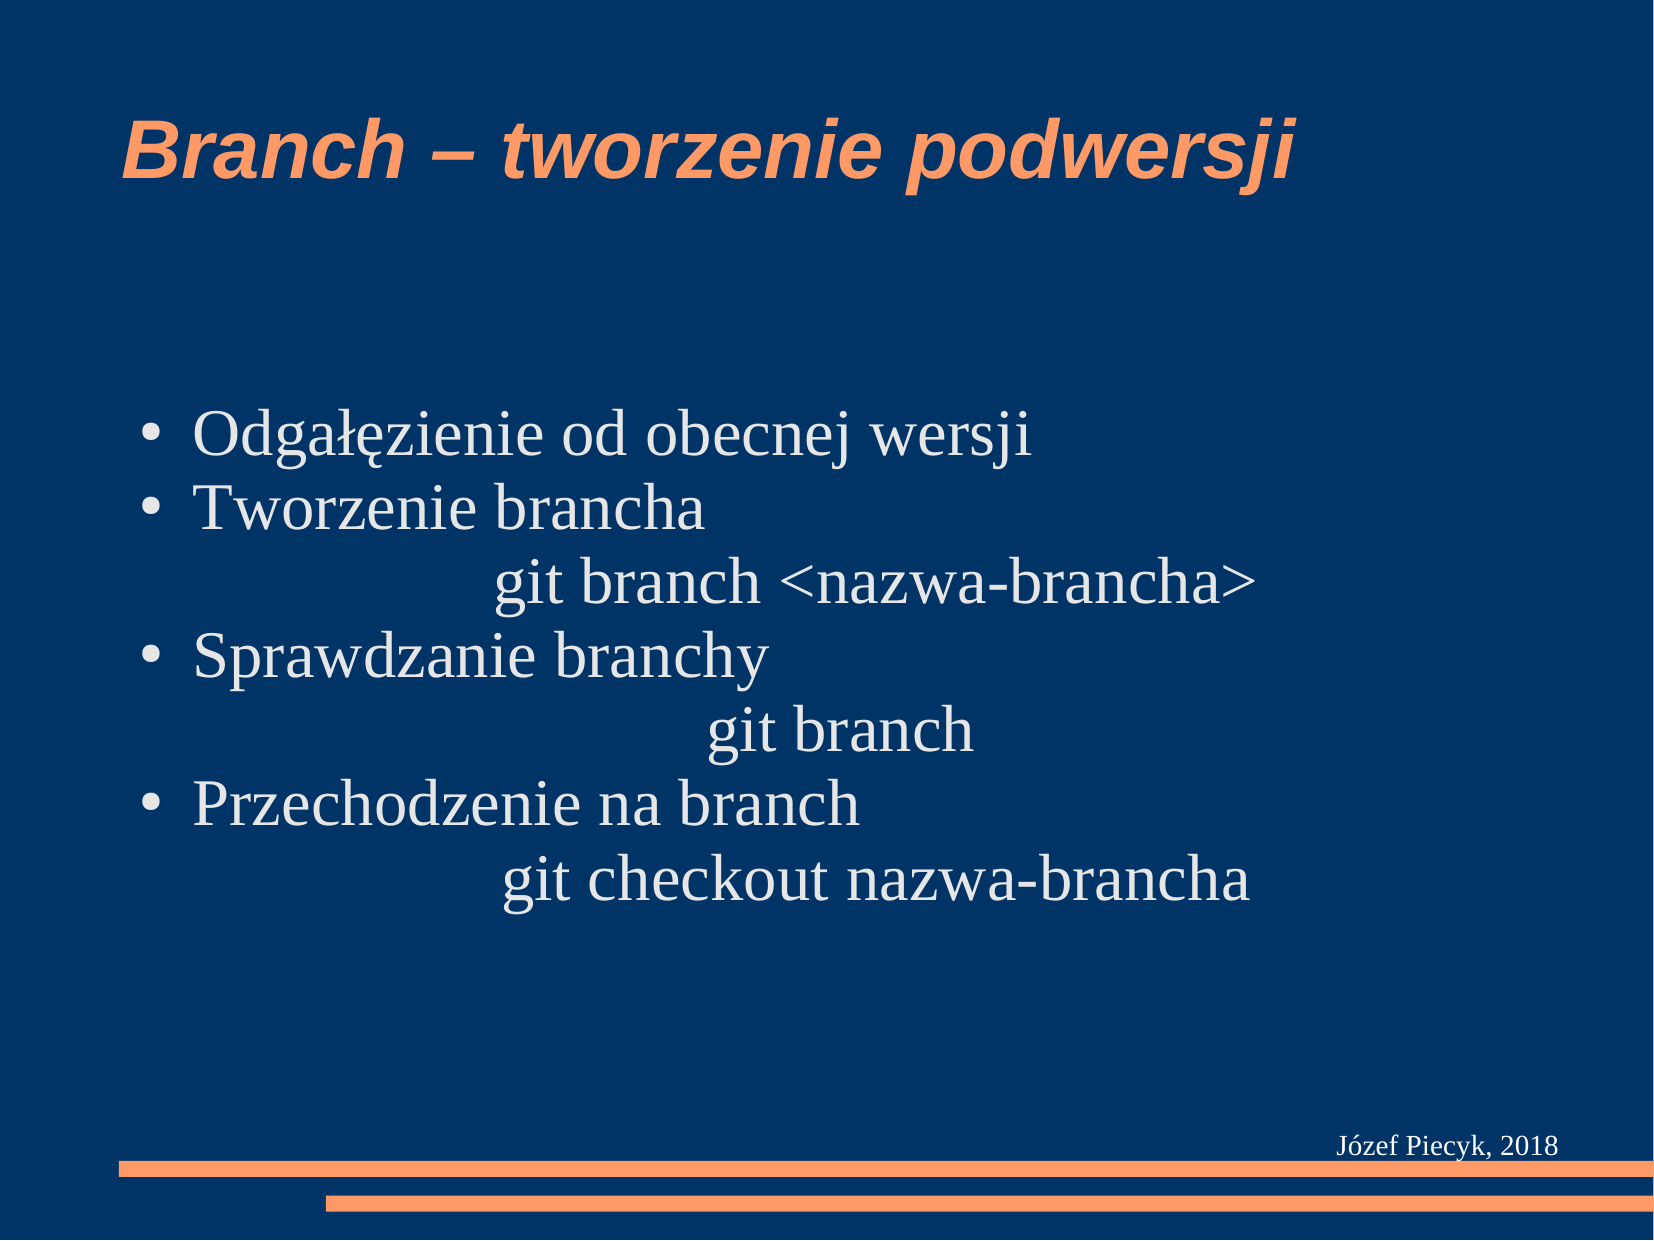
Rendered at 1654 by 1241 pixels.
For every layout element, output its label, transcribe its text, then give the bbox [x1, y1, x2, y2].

title Branch – tworzenie podwersji [121, 46, 1534, 254]
list Odgałęzienie od obecnej wersji Tworzenie brancha git branch <nazwa-brancha> Sprawdzanie branchy git branch Przechodzenie na branch git checkout nazwa-brancha [121, 322, 1561, 1132]
